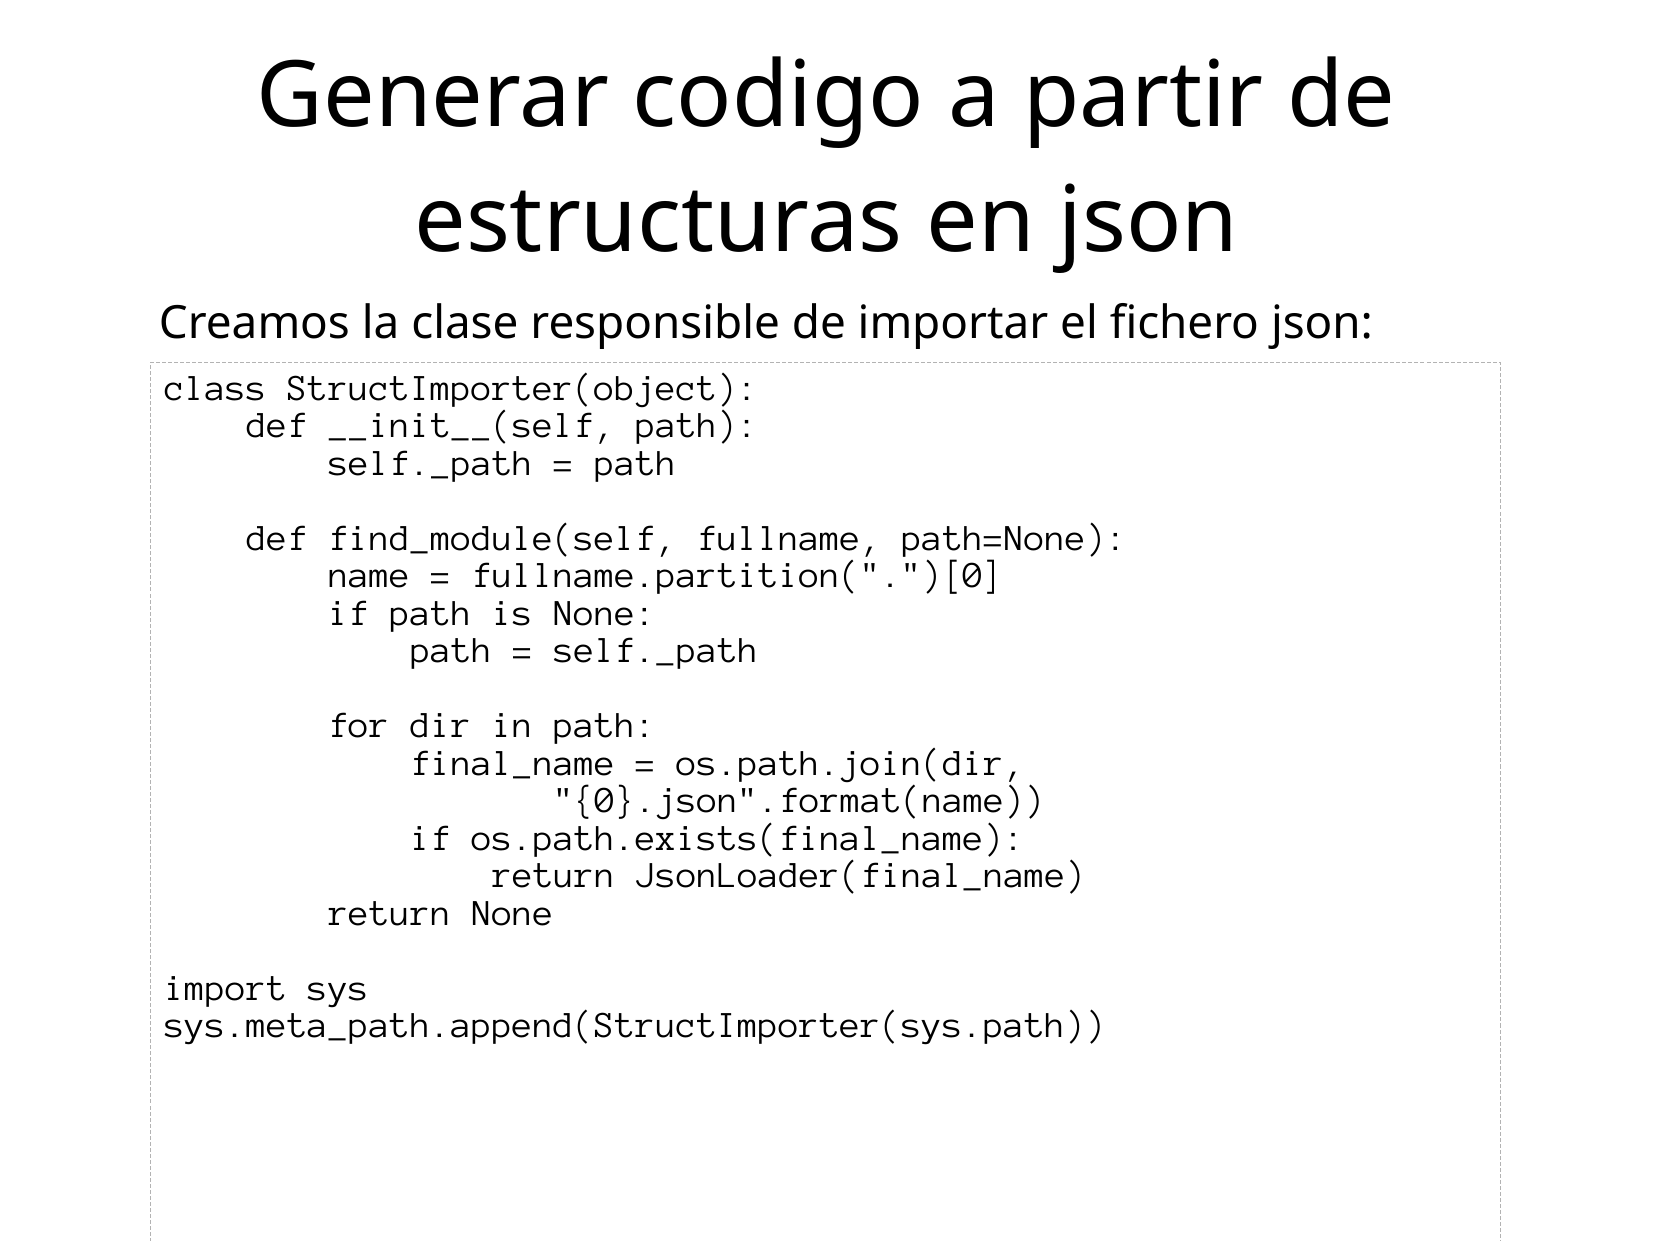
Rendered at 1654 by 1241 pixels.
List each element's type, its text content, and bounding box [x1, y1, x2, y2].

text_box Creamos la clase responsible de importar el fichero json: [144, 281, 1516, 351]
title Generar codigo a partir de estructuras en json [82, 45, 1571, 261]
text_box class StructImporter(object): def __init__(self, path): self._path = path def find_module(self, fullname, path=None): name = fullname.partition(".")[0] if path is None: path = self._path for dir in path: final_name = os.path.join(dir, "{0}.json".format(name)) if os.path.exists(final_name): return JsonLoader(final_name) return None import sys sys.meta_path.append(StructImporter(sys.path)) [150, 362, 1501, 1052]
